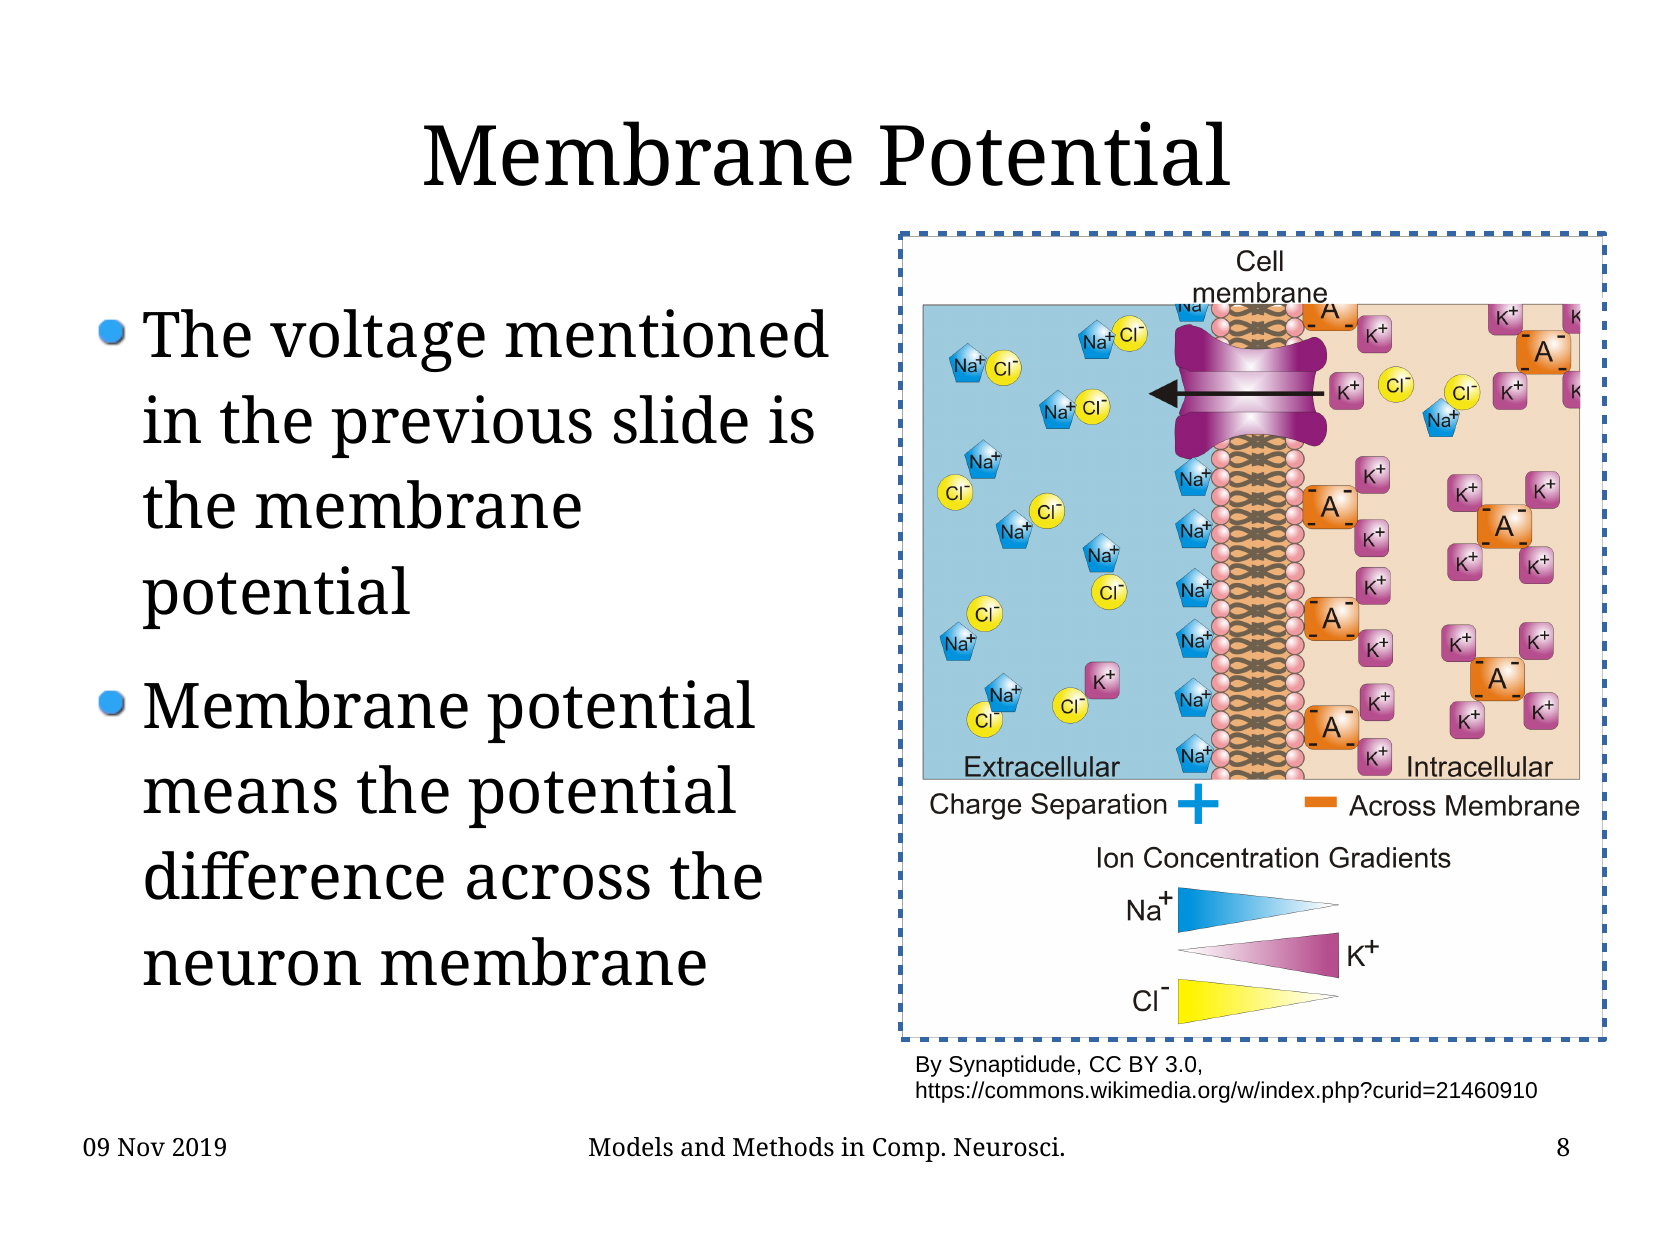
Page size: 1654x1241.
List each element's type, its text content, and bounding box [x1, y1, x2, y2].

title Membrane Potential [82, 49, 1571, 257]
text_box By Synaptidude, CC BY 3.0, https://commons.wikimedia.org/w/index.php?curid=21460910 [900, 1044, 1591, 1111]
list The voltage mentioned in the previous slide is the membrane potential Membrane potential means the potential difference across the neuron membrane [82, 290, 857, 1010]
picture [902, 236, 1603, 1038]
